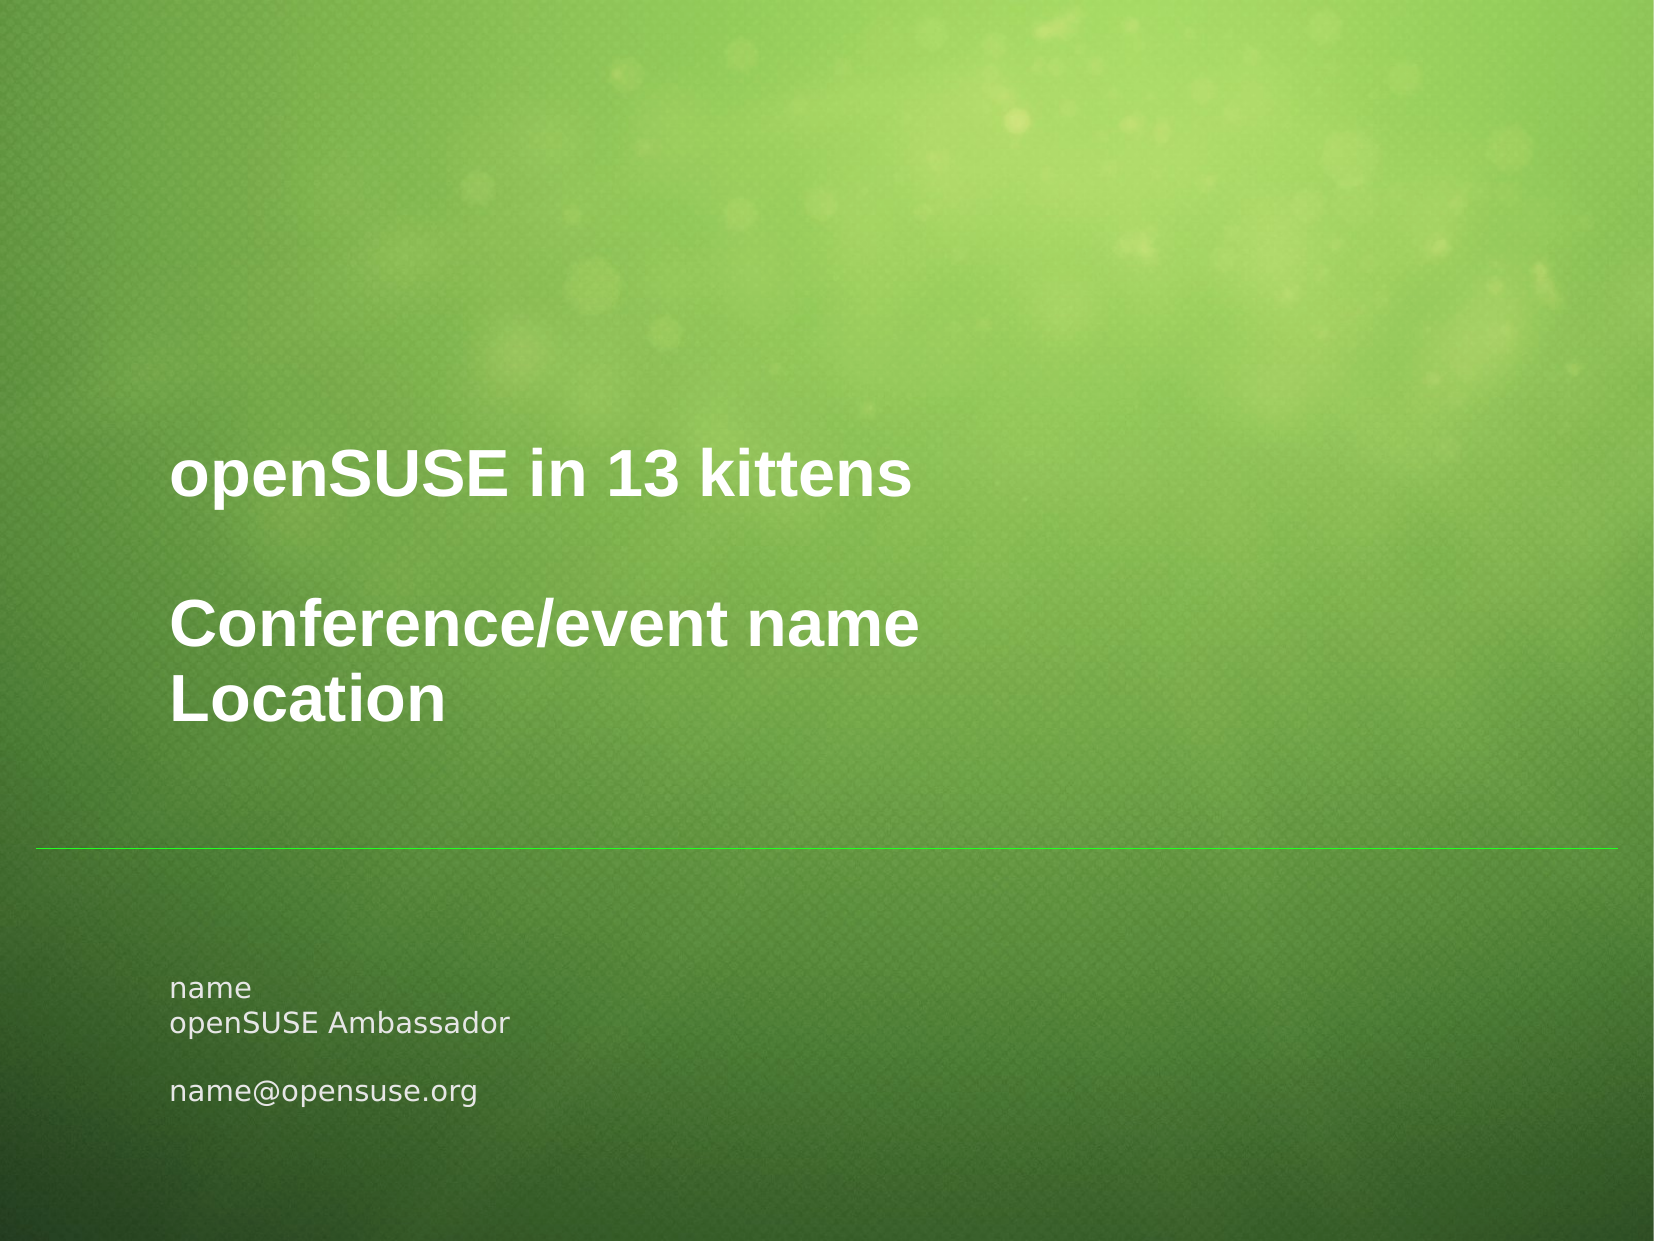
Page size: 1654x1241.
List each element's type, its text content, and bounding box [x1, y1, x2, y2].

subtitle name openSUSE Ambassador name@opensuse.org [169, 949, 897, 1131]
title openSUSE in 13 kittens Conference/event name Location [169, 251, 1585, 736]
picture [0, 0, 1654, 1241]
